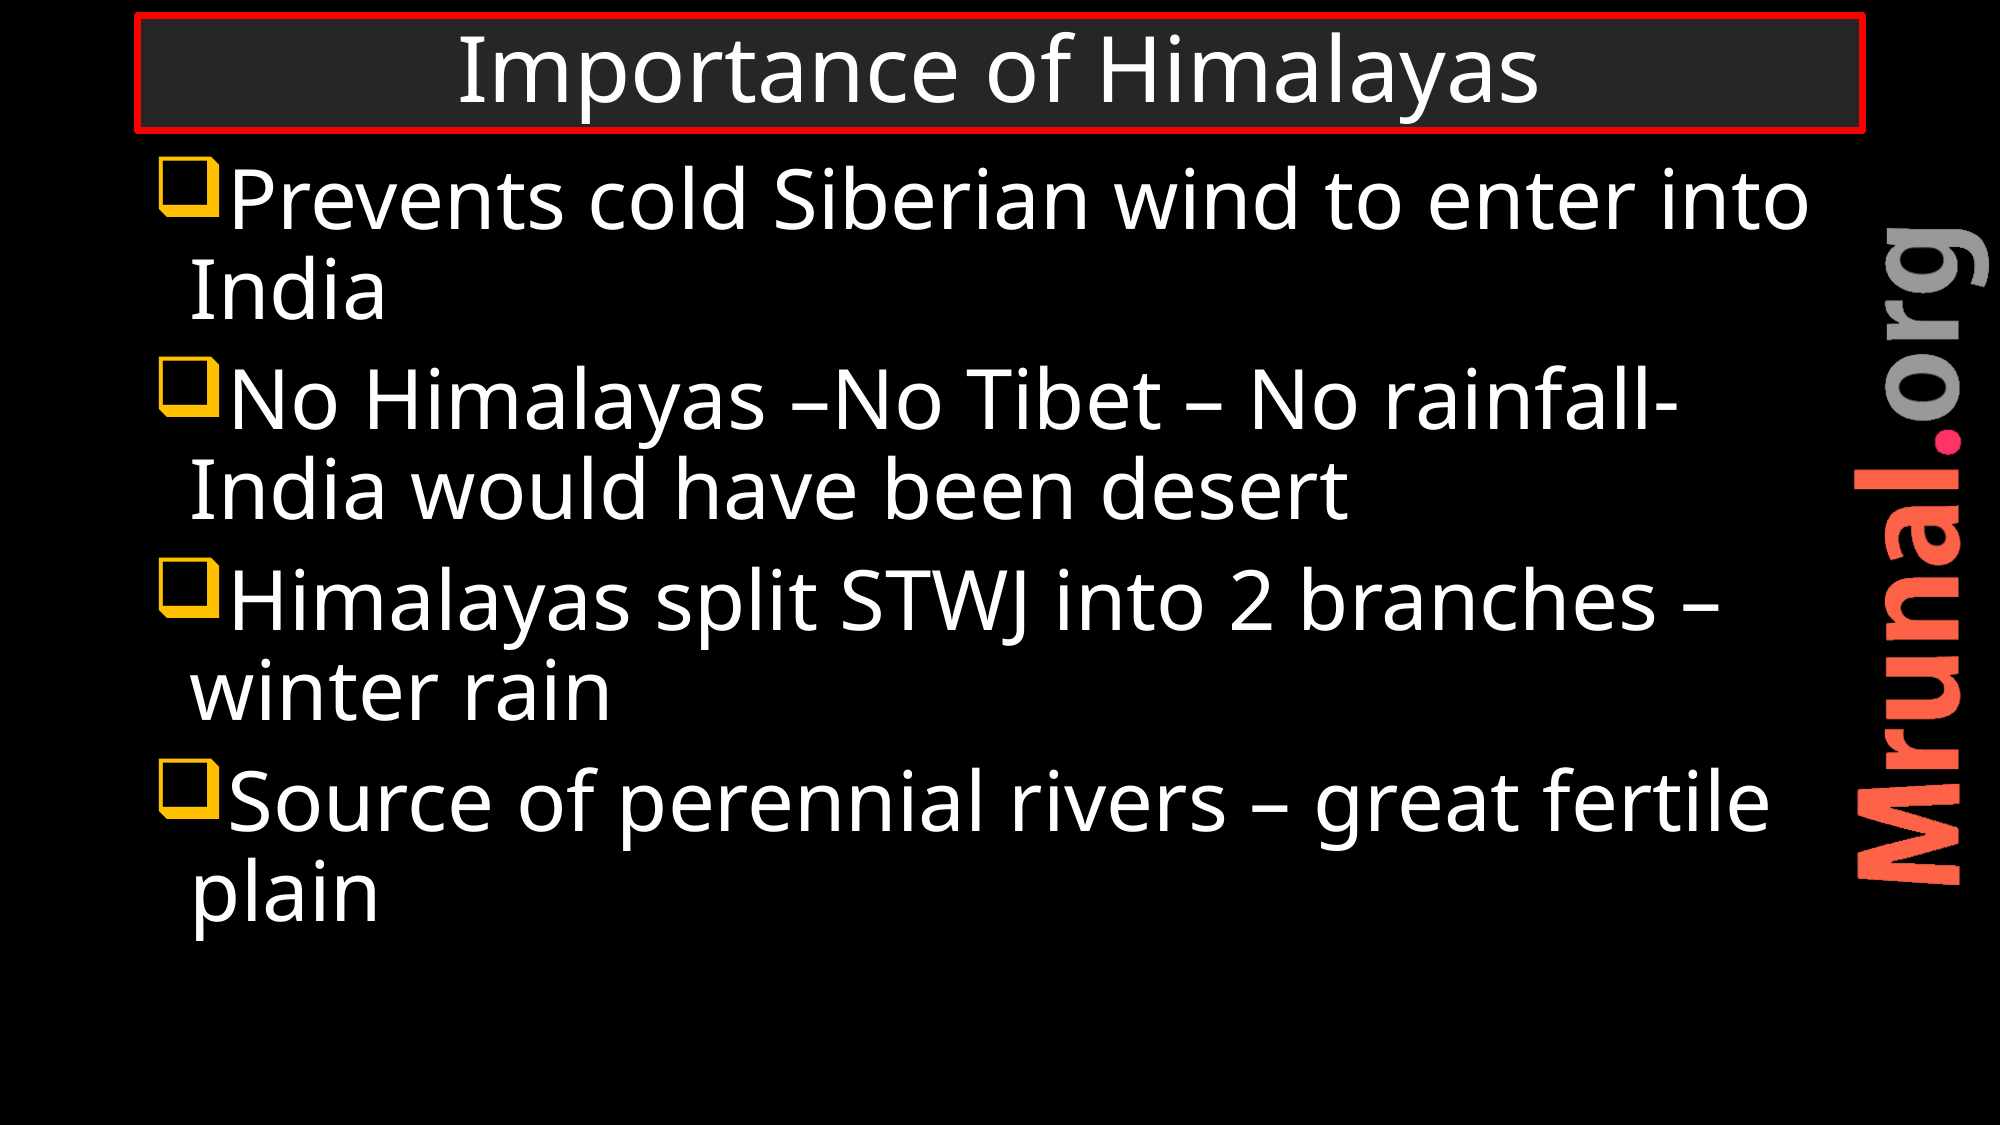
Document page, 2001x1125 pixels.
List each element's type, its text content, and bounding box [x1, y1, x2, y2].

picture [1863, 224, 2000, 894]
list Prevents cold Siberian wind to enter into India No Himalayas –No Tibet – No rainfall- India would have been desert Himalayas split STWJ into 2 branches – winter rain Source of perennial rivers – great fertile plain [137, 149, 1863, 1014]
title Importance of Himalayas [137, 15, 1863, 131]
